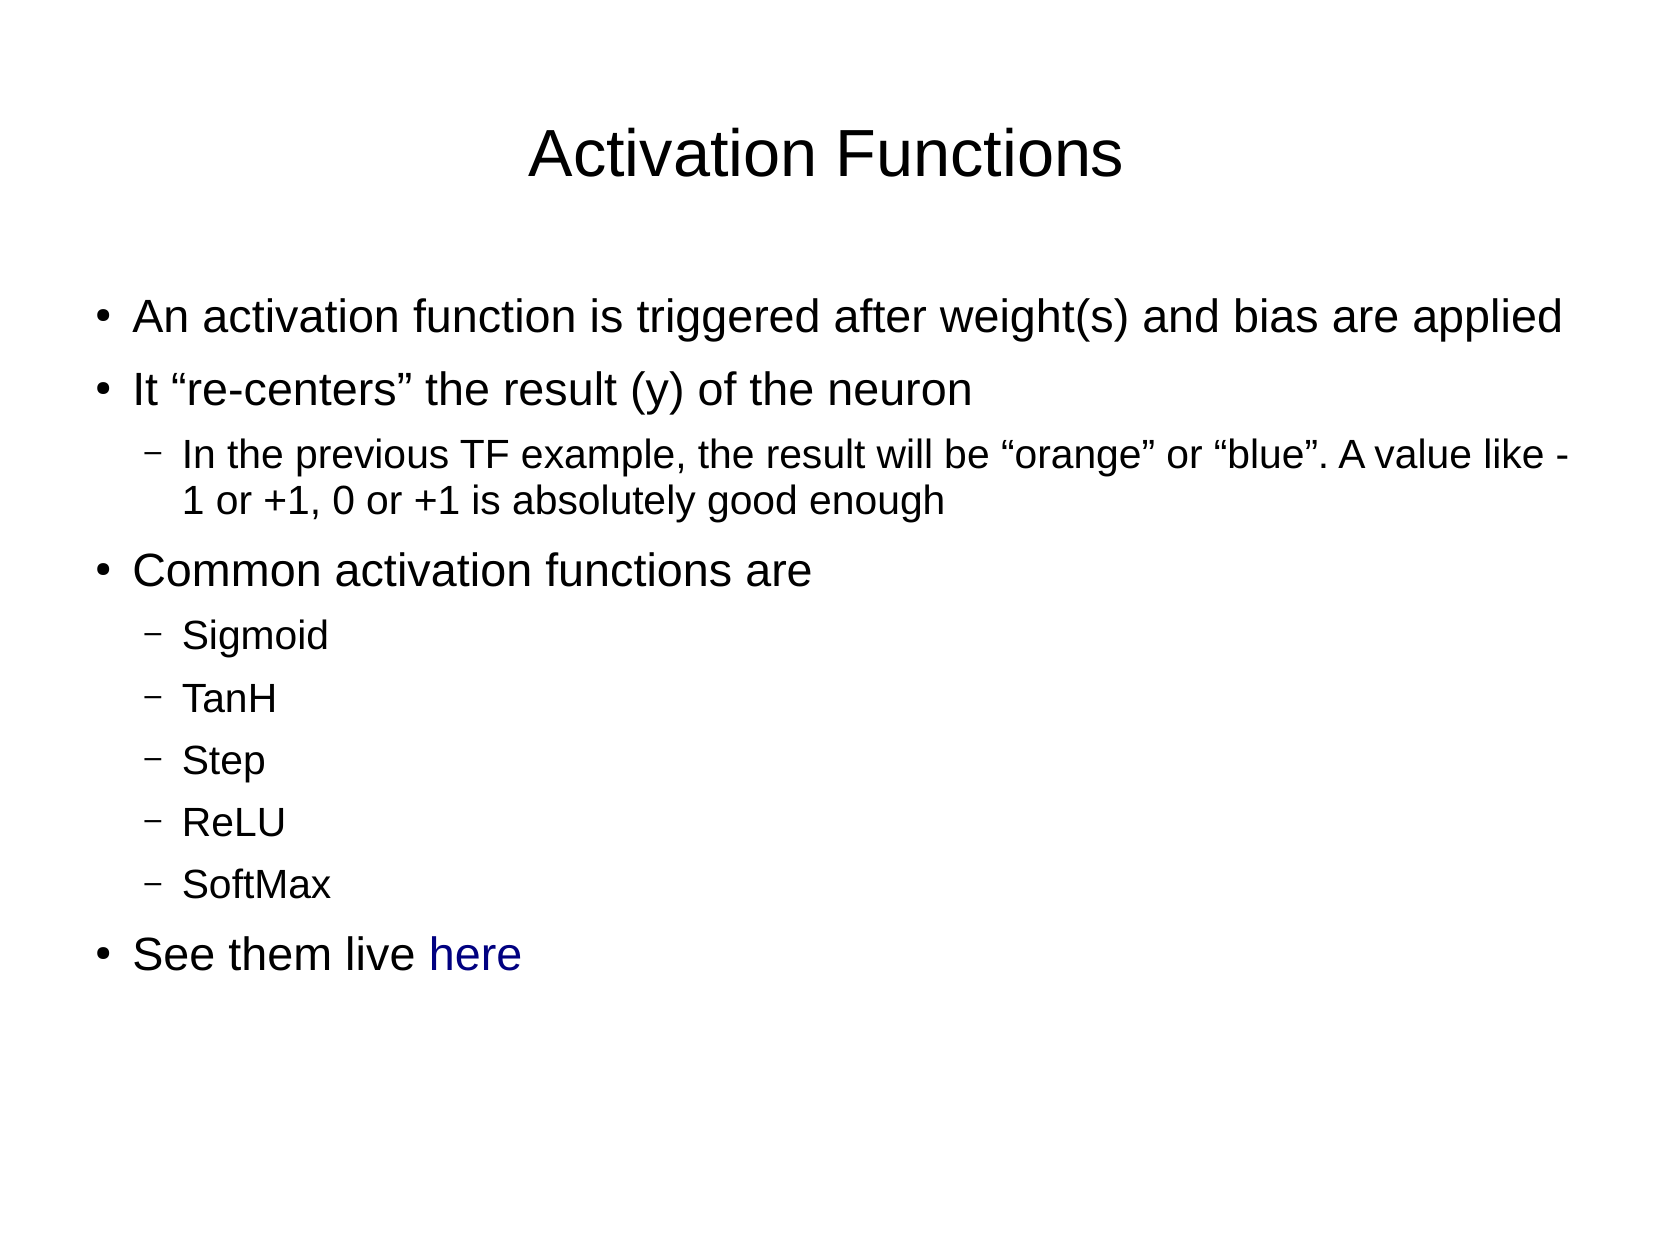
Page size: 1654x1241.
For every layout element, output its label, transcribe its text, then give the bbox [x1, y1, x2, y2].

title Activation Functions [82, 49, 1571, 257]
list An activation function is triggered after weight(s) and bias are applied It “re-centers” the result (y) of the neuron In the previous TF example, the result will be “orange” or “blue”. A value like -1 or +1, 0 or +1 is absolutely good enough Common activation functions are Sigmoid TanH Step ReLU SoftMax See them live here [82, 290, 1571, 1010]
